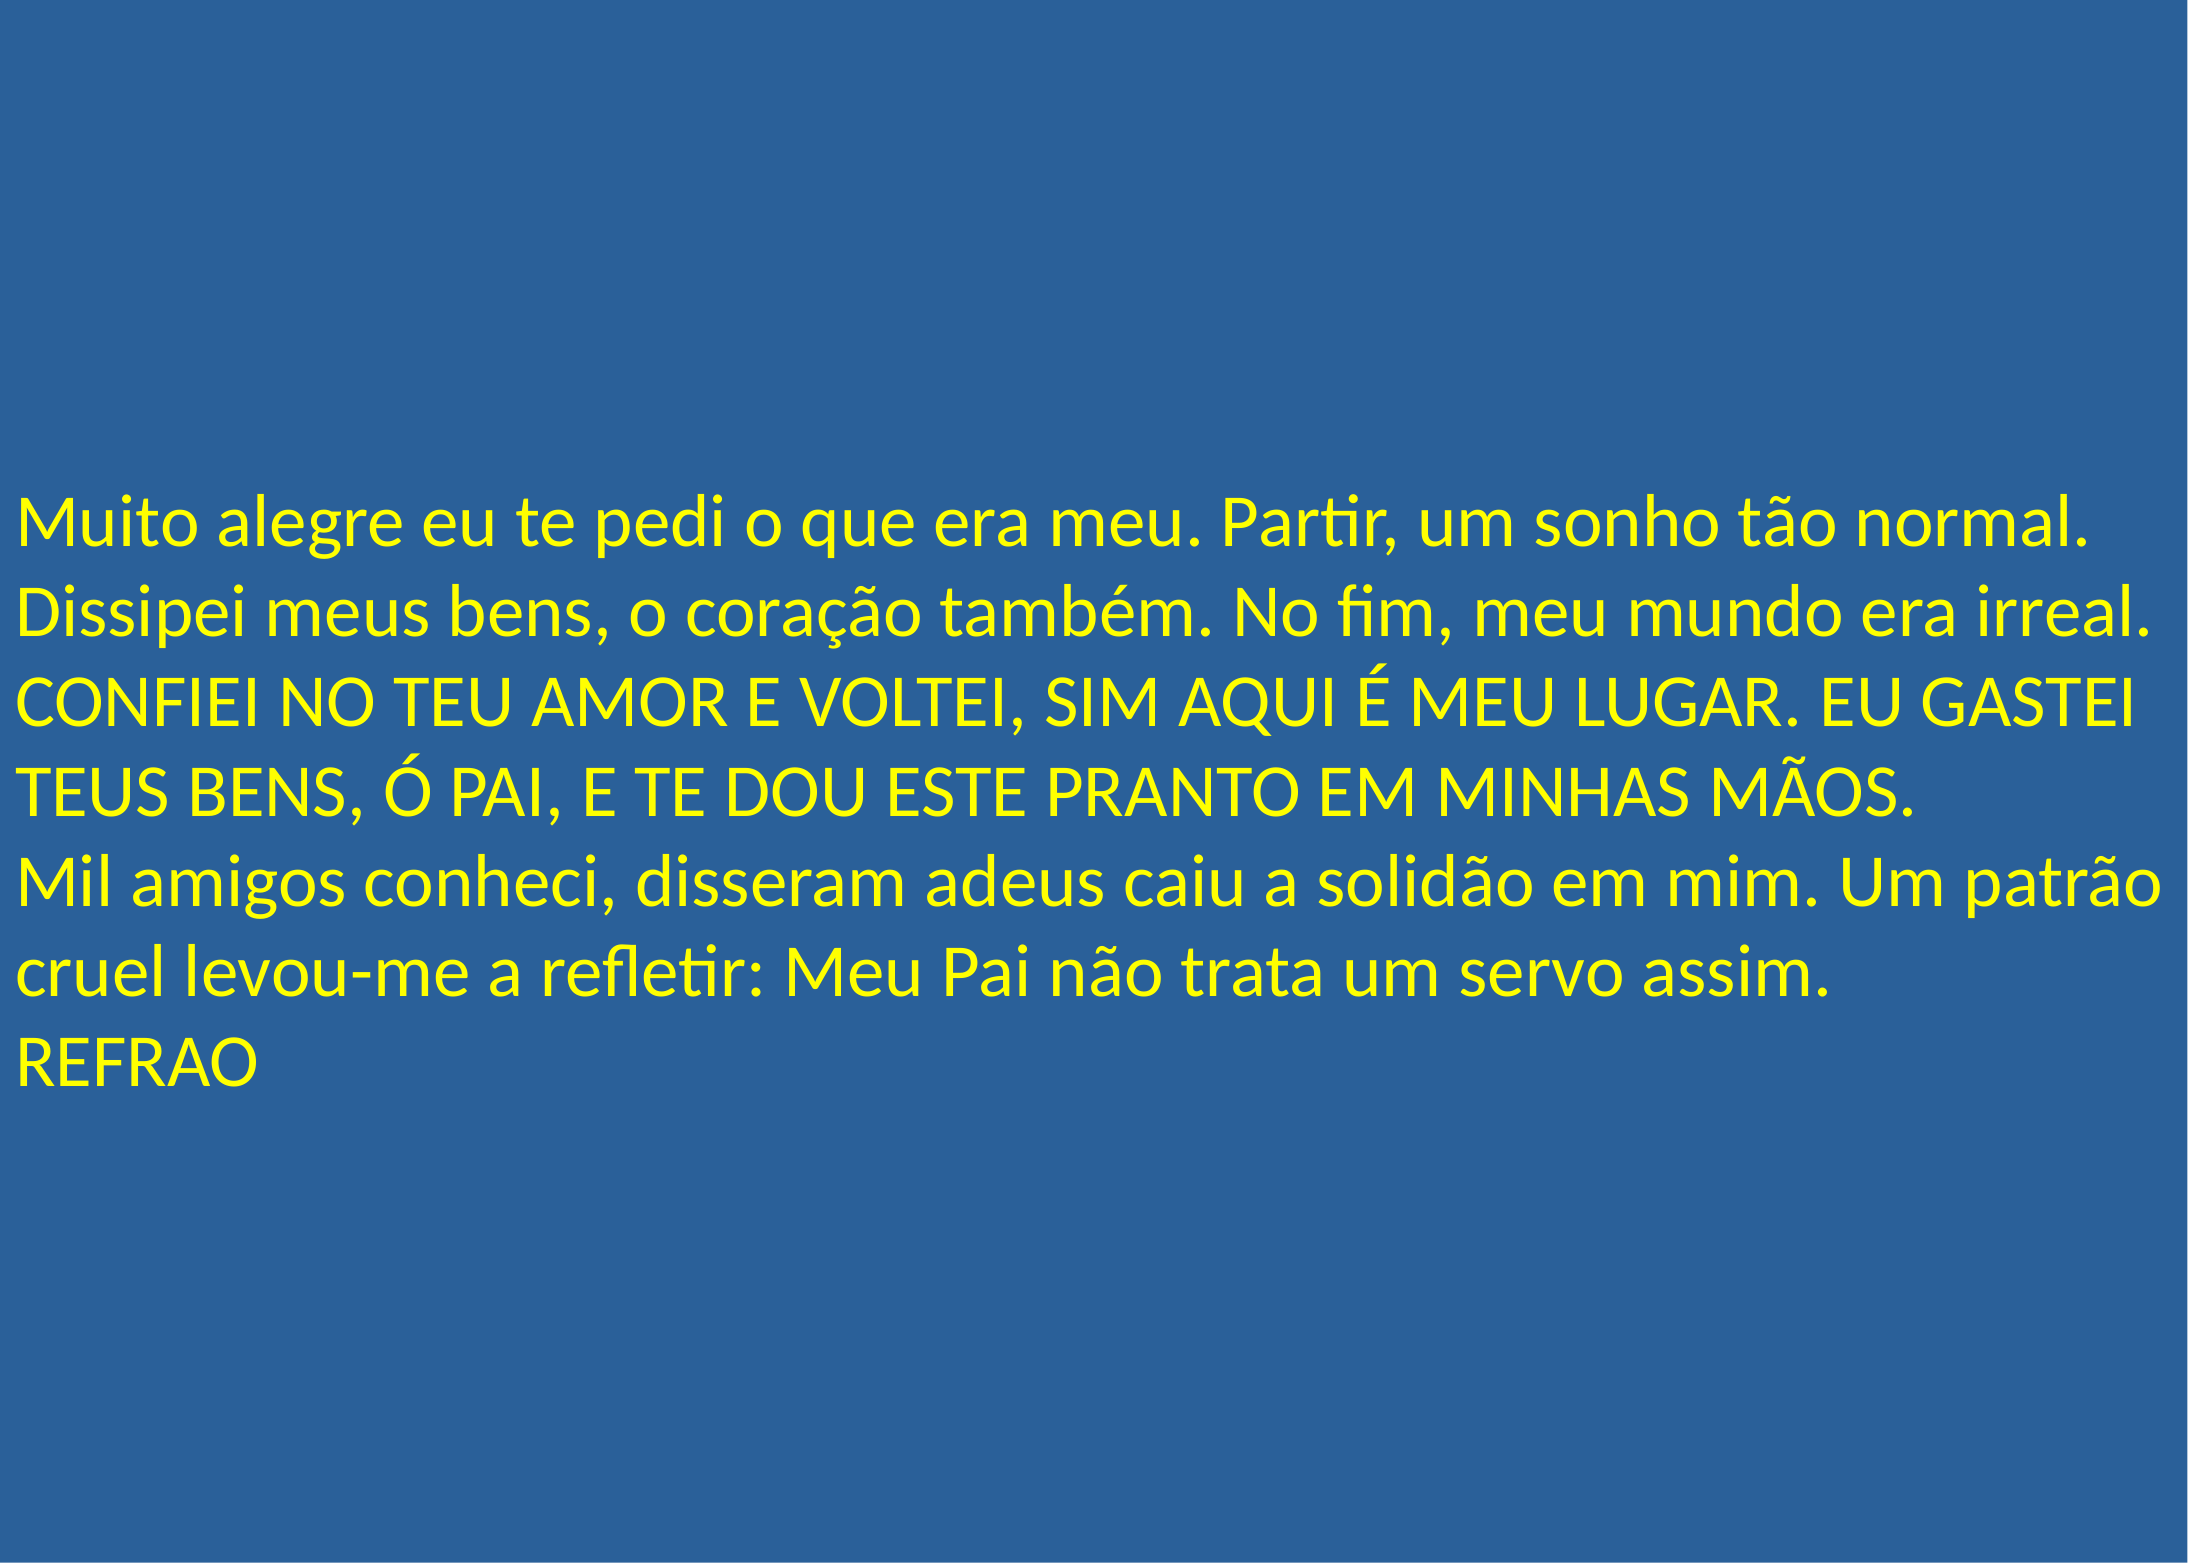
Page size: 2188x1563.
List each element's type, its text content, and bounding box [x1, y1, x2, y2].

title Muito alegre eu te pedi o que era meu. Partir, um sonho tão normal. Dissipei meus bens, o coração também. No fim, meu mundo era irreal. CONFIEI NO TEU AMOR E VOLTEI, SIM AQUI É MEU LUGAR. EU GASTEI TEUS BENS, Ó PAI, E TE DOU ESTE PRANTO EM MINHAS MÃOS. Mil amigos conheci, disseram adeus caiu a solidão em mim. Um patrão cruel levou-me a refletir: Meu Pai não trata um servo assim. REFRAO [0, 0, 2188, 1563]
